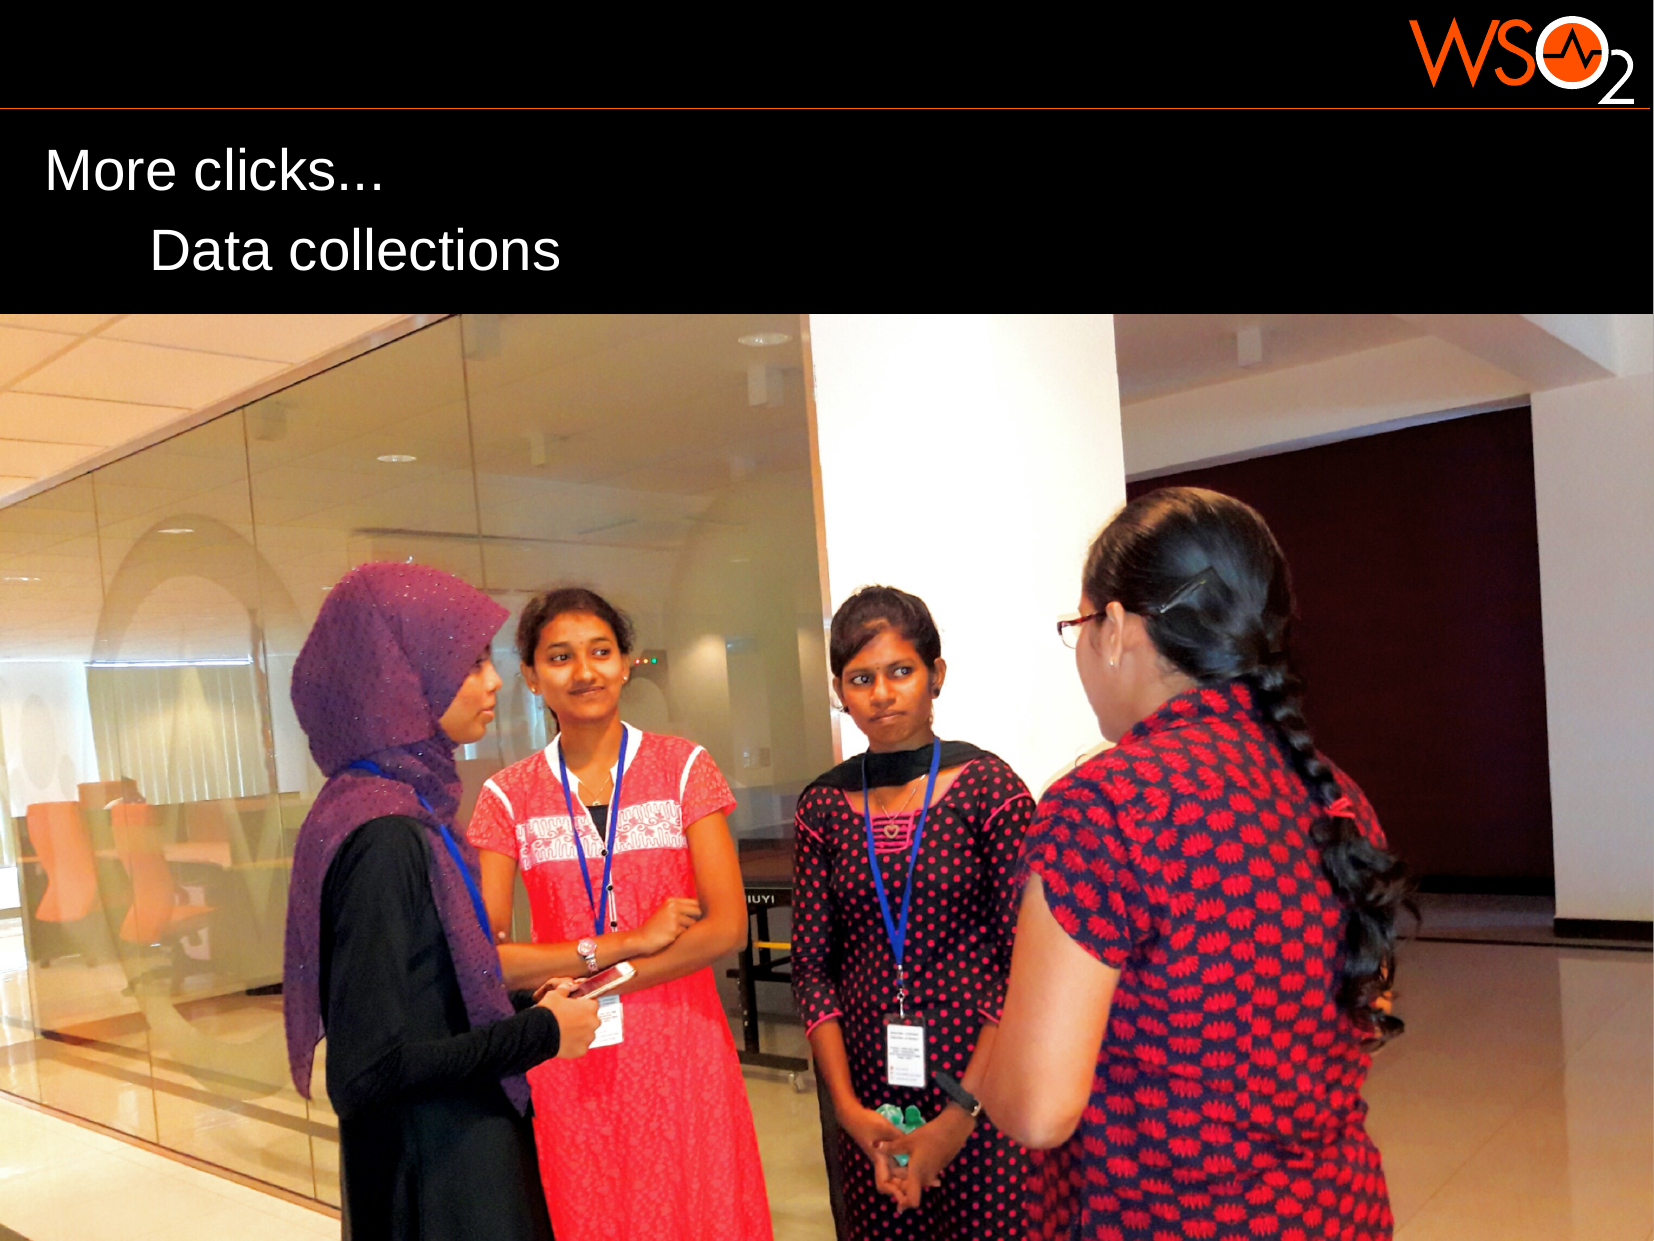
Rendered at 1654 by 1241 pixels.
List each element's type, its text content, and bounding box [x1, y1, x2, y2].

picture [0, 314, 1654, 1241]
picture [1407, 15, 1636, 106]
text_box More clicks... [30, 130, 421, 211]
text_box Data collections [135, 210, 631, 290]
